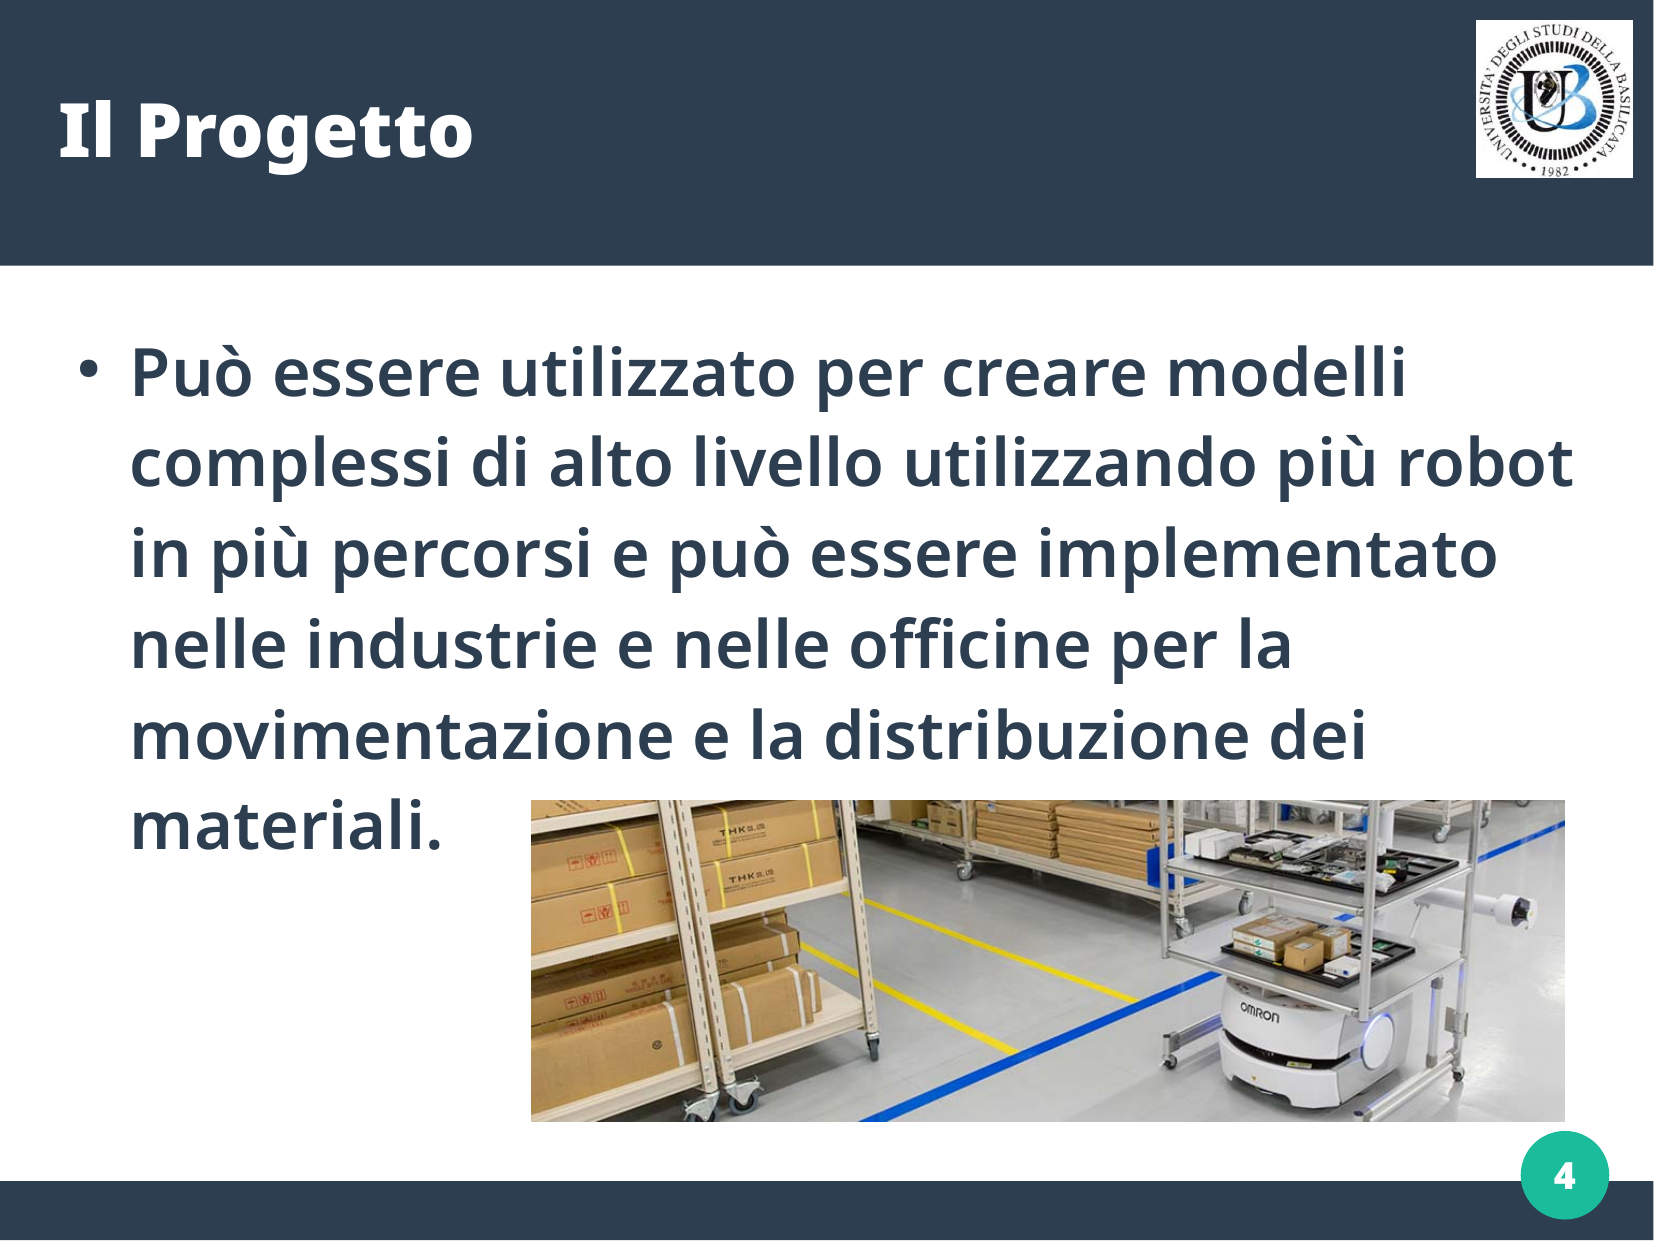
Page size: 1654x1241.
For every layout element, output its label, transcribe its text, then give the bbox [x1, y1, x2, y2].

title Il Progetto [59, 49, 1595, 207]
picture [1476, 20, 1633, 178]
list Può essere utilizzato per creare modelli complessi di alto livello utilizzando più robot in più percorsi e può essere implementato nelle industrie e nelle officine per la movimentazione e la distribuzione dei materiali. [59, 324, 1595, 1152]
picture [531, 800, 1565, 1123]
